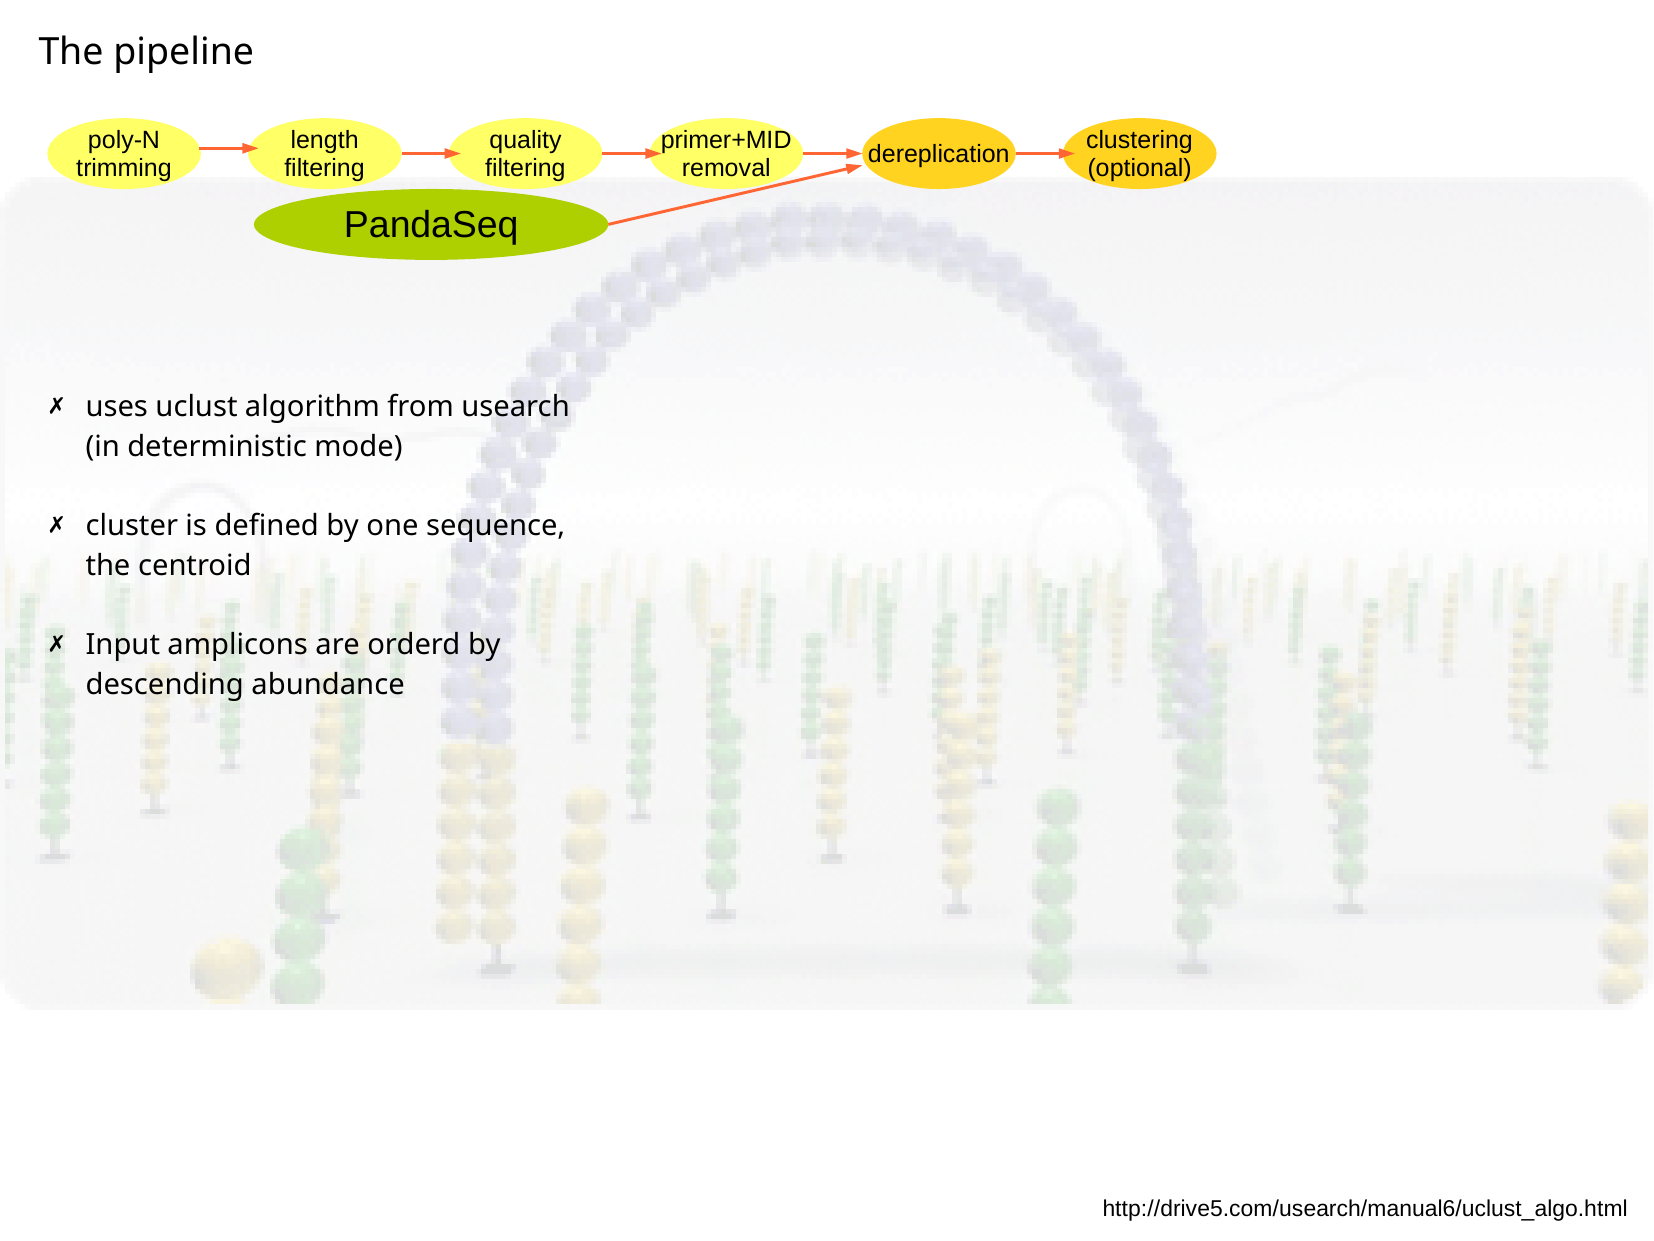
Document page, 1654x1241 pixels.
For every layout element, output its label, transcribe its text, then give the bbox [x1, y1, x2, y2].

text_box quality filtering [449, 118, 603, 190]
text_box poly-N trimming [47, 118, 201, 190]
text_box primer+MID removal [650, 118, 804, 190]
text_box uses uclust algorithm from usearch (in deterministic mode) cluster is defined by one sequence, the centroid Input amplicons are orderd by descending abundance [35, 378, 692, 873]
text_box http://drive5.com/usearch/manual6/uclust_algo.html [1087, 1188, 1654, 1229]
text_box [0, 0, 1654, 1241]
text_box PandaSeq [253, 188, 609, 260]
text_box length filtering [248, 118, 402, 190]
text_box dereplication [862, 118, 1016, 190]
text_box The pipeline [23, 16, 304, 92]
text_box clustering (optional) [1063, 118, 1217, 190]
